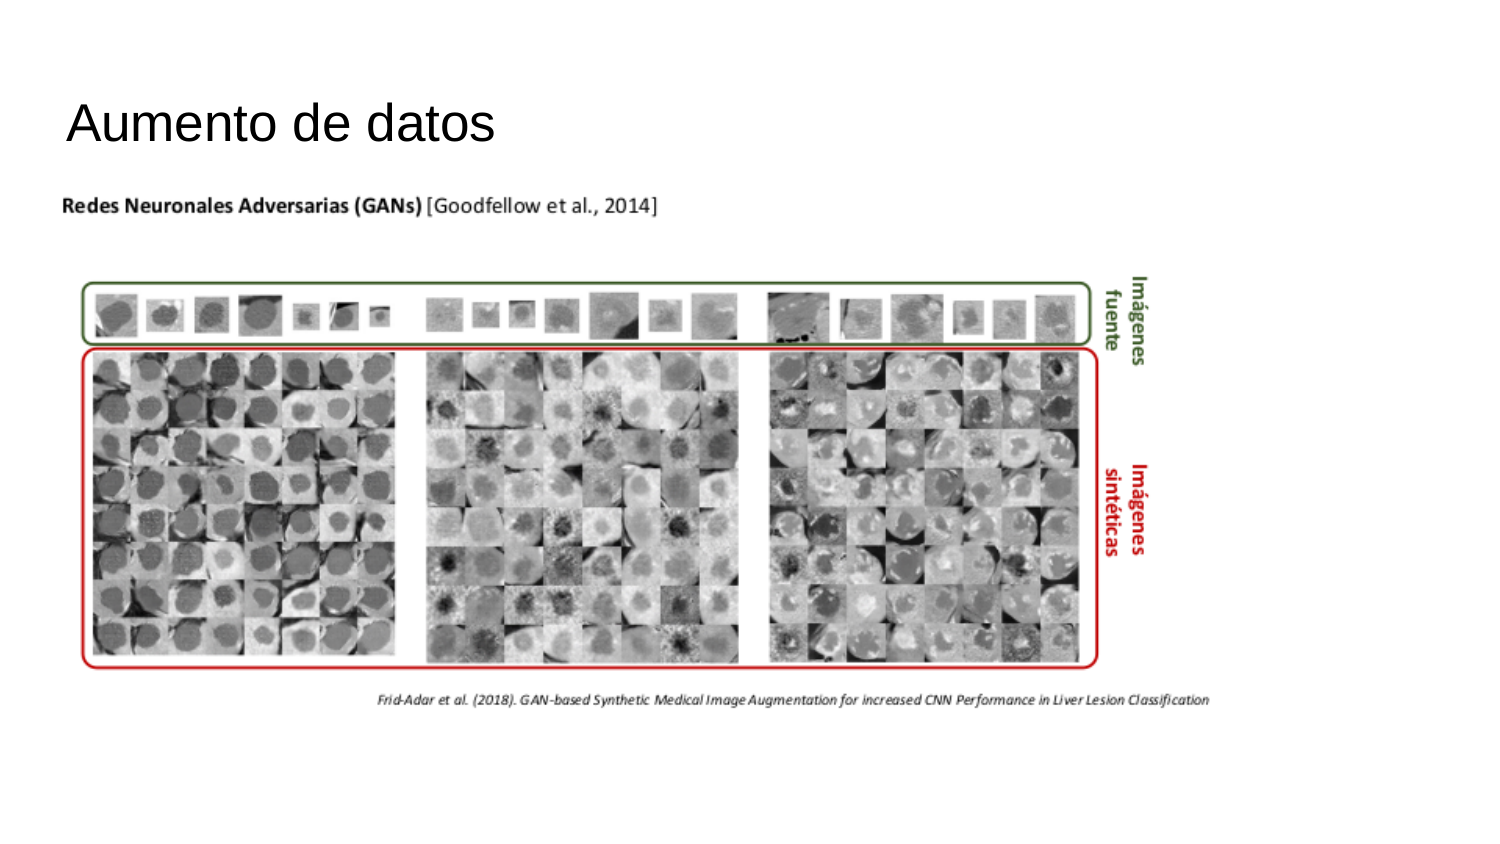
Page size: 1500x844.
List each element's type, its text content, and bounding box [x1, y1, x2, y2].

picture [51, 188, 1219, 716]
title Aumento de datos [51, 72, 1449, 167]
